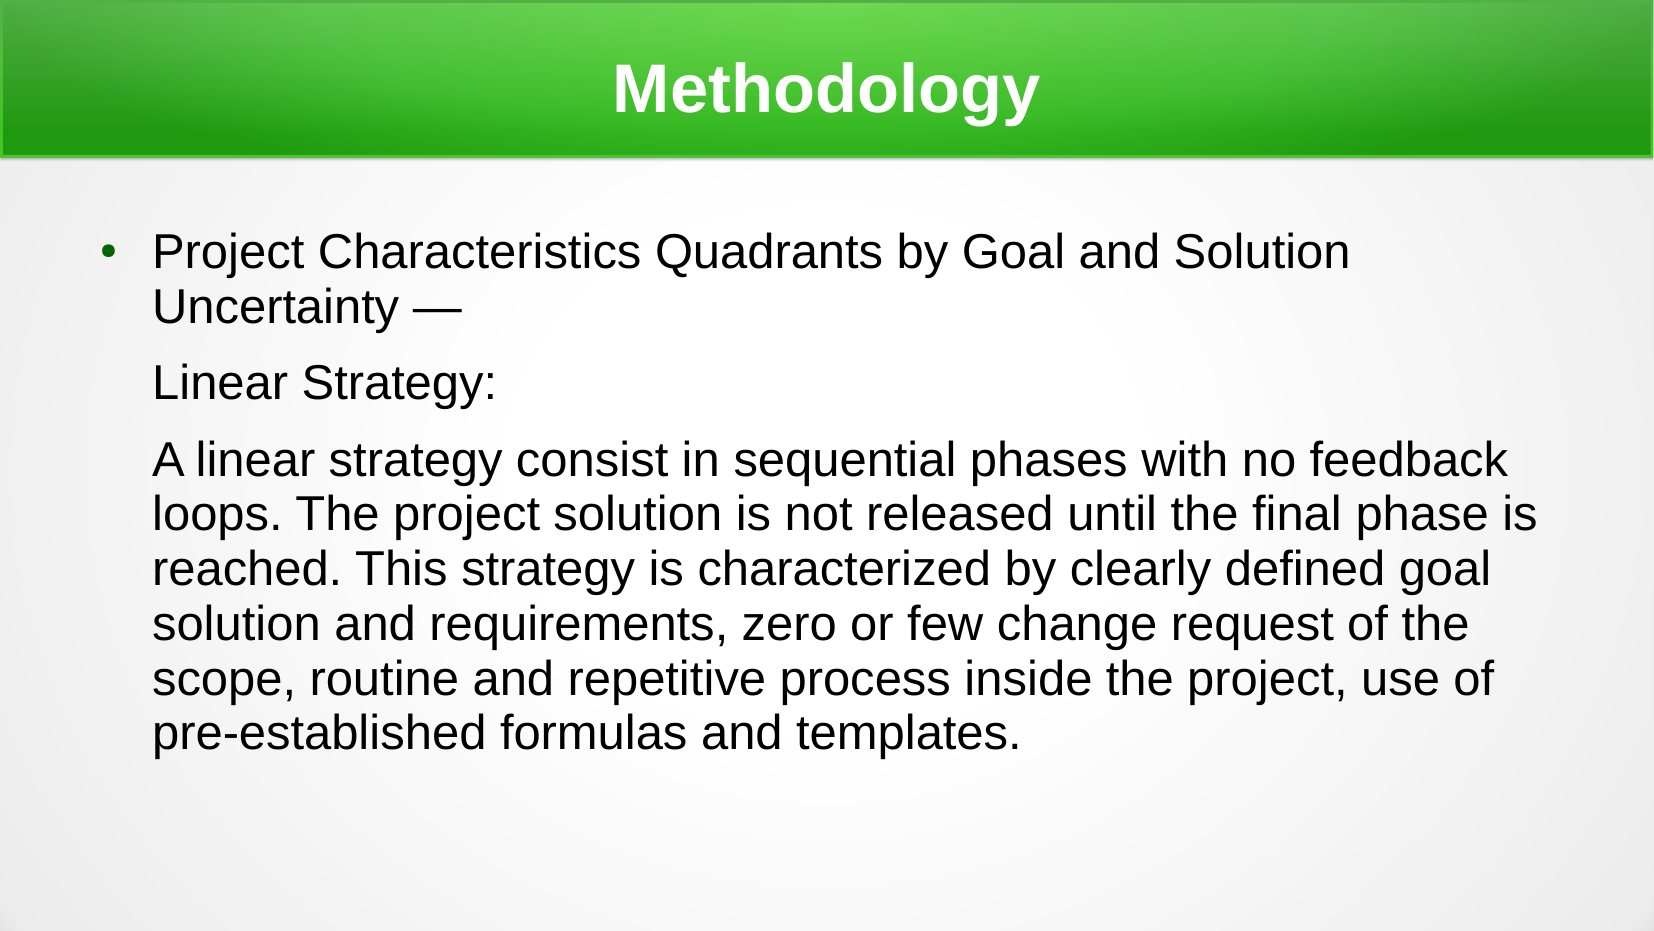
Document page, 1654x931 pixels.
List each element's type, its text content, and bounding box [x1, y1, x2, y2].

list Project Characteristics Quadrants by Goal and Solution Uncertainty — Linear Strategy: A linear strategy consist in sequential phases with no feedback loops. The project solution is not released until the final phase is reached. This strategy is characterized by clearly defined goal solution and requirements, zero or few change request of the scope, routine and repetitive process inside the project, use of pre-established formulas and templates. [82, 224, 1571, 764]
title Methodology [82, 35, 1571, 142]
